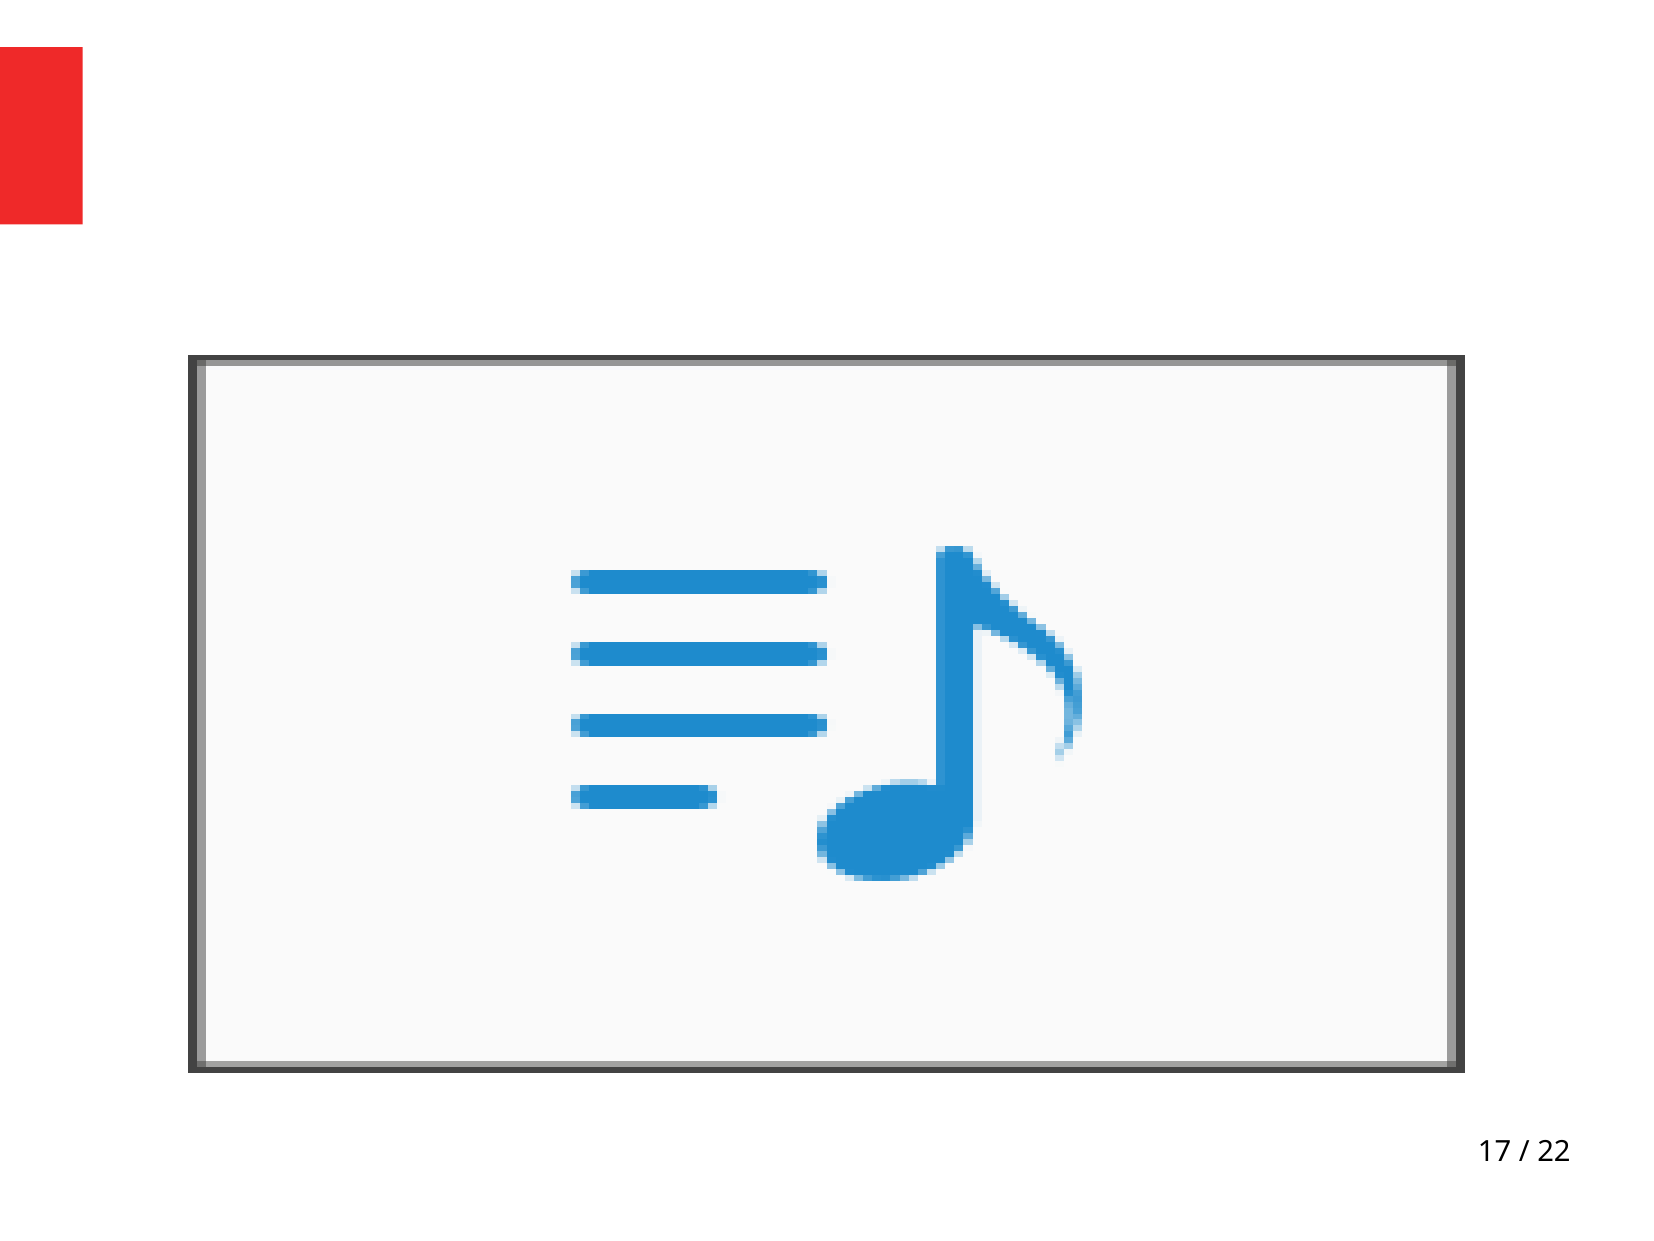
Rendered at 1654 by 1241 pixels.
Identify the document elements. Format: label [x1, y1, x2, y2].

text_box [187, 354, 1467, 1074]
